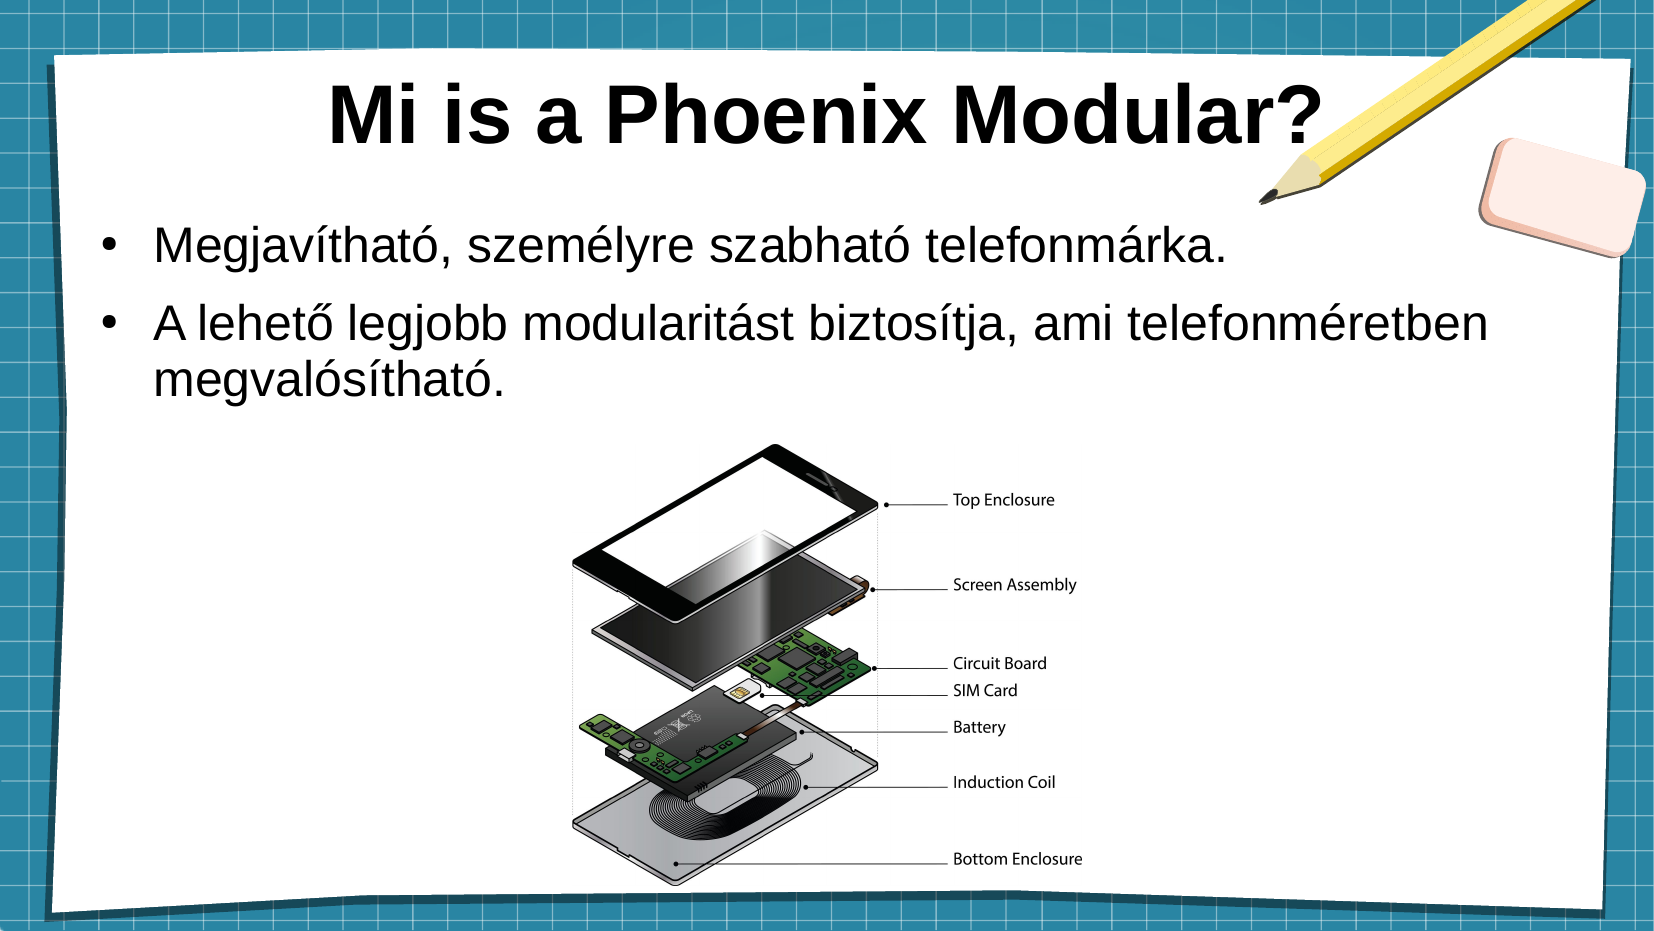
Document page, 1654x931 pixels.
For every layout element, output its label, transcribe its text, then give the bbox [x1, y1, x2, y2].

picture [572, 444, 1082, 887]
title Mi is a Phoenix Modular? [82, 37, 1571, 193]
list Megjavítható, személyre szabható telefonmárka. A lehető legjobb modularitást biztosítja, ami telefonméretben megvalósítható. [82, 217, 1571, 758]
